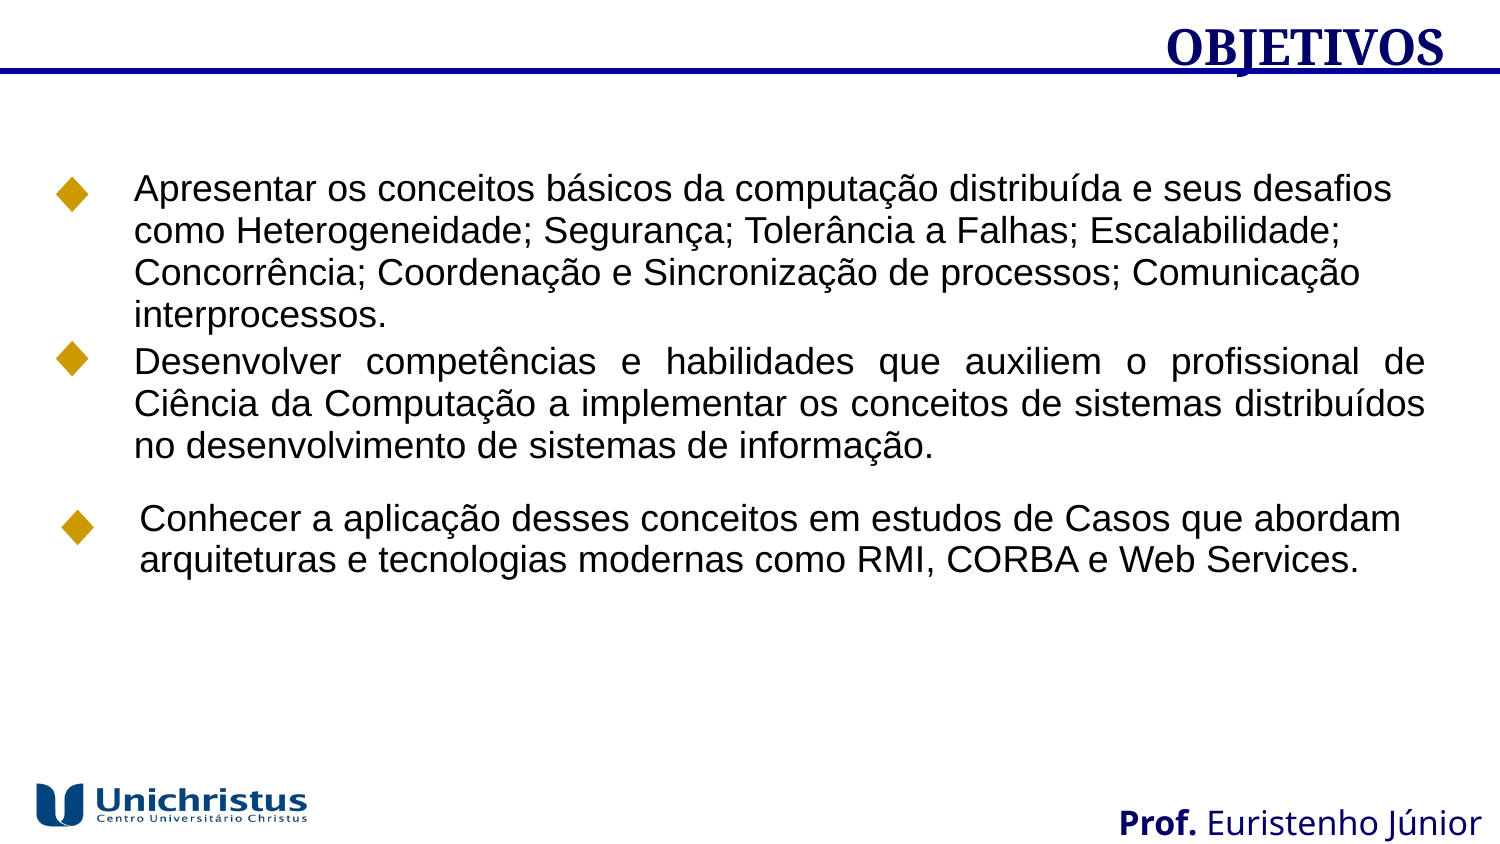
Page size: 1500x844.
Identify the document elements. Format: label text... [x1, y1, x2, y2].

text_box OBJETIVOS [1150, 4, 1493, 68]
text_box Conhecer a aplicação desses conceitos em estudos de Casos que abordam arquiteturas e tecnologias modernas como RMI, CORBA e Web Services. [124, 489, 1446, 589]
text_box [55, 340, 89, 377]
text_box Desenvolver competências e habilidades que auxiliem o profissional de Ciência da Computação a implementar os conceitos de sistemas distribuídos no desenvolvimento de sistemas de informação. [119, 333, 1441, 474]
text_box [61, 509, 94, 546]
text_box Apresentar os conceitos básicos da computação distribuída e seus desafios como Heterogeneidade; Segurança; Tolerância a Falhas; Escalabilidade; Concorrência; Coordenação e Sincronização de processos; Comunicação interprocessos. [119, 160, 1452, 344]
text_box Prof. Euristenho Júnior [1103, 791, 1500, 844]
text_box [55, 176, 89, 213]
picture [32, 781, 311, 828]
text_box OBJETIVOS [1150, 74, 1493, 78]
